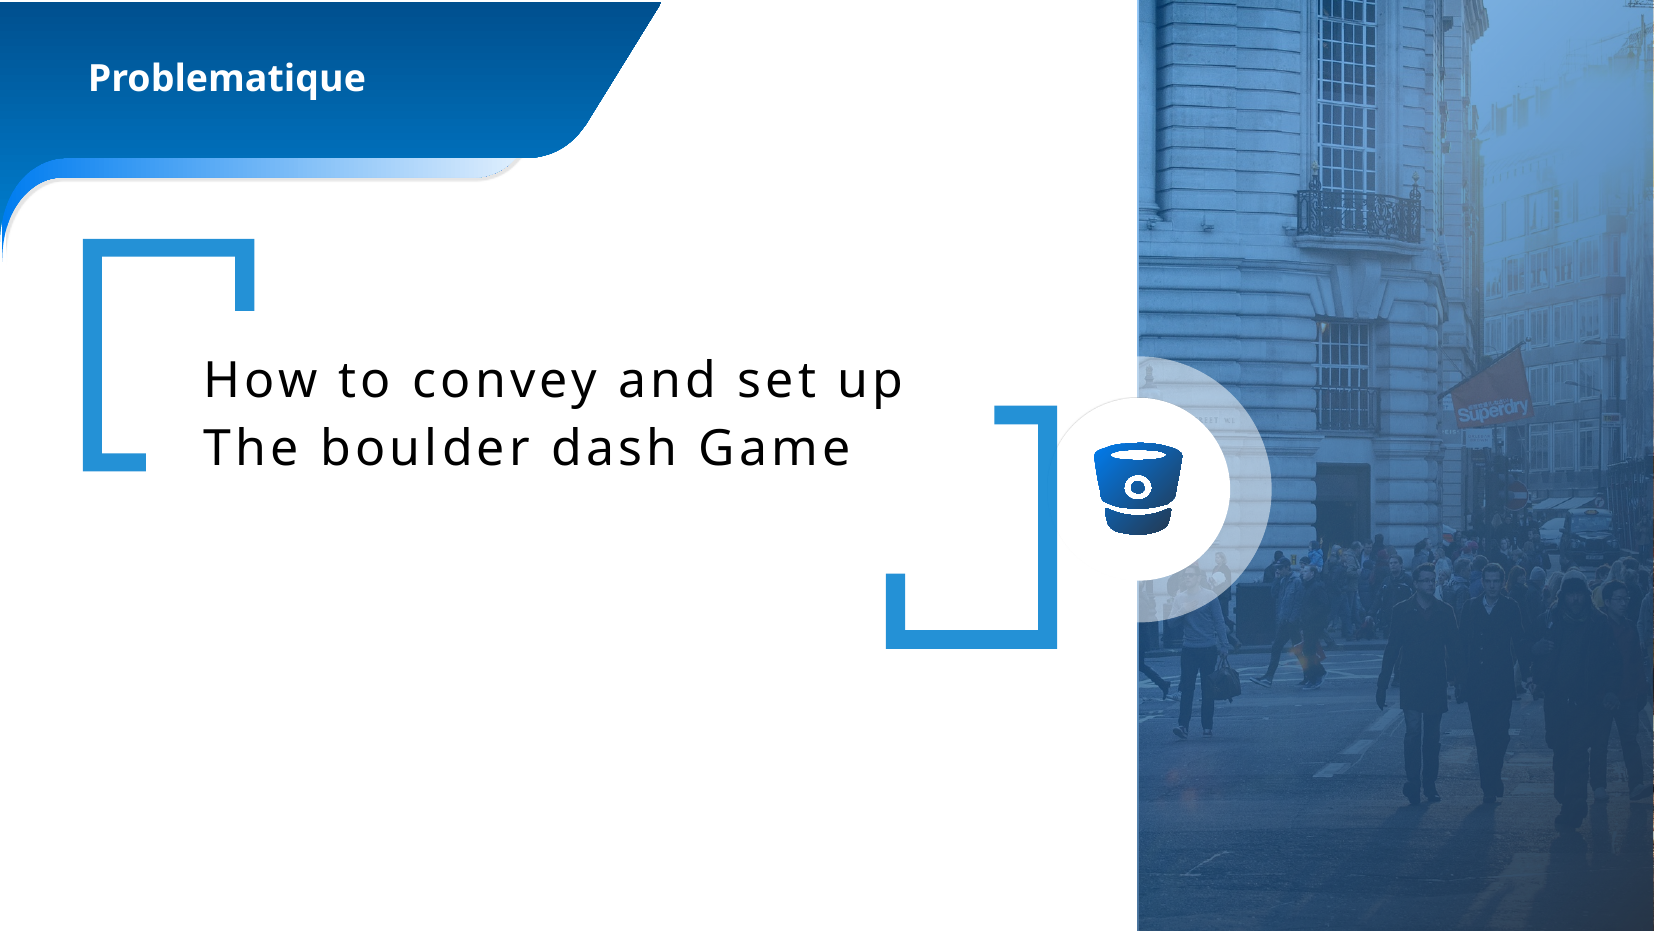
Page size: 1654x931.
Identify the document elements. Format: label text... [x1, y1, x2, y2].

text_box How to convey and set up The boulder dash Game [188, 336, 969, 568]
text_box Problematique [72, 46, 382, 107]
text_box [0, 2, 662, 263]
text_box [82, 238, 255, 472]
text_box [885, 0, 1654, 931]
